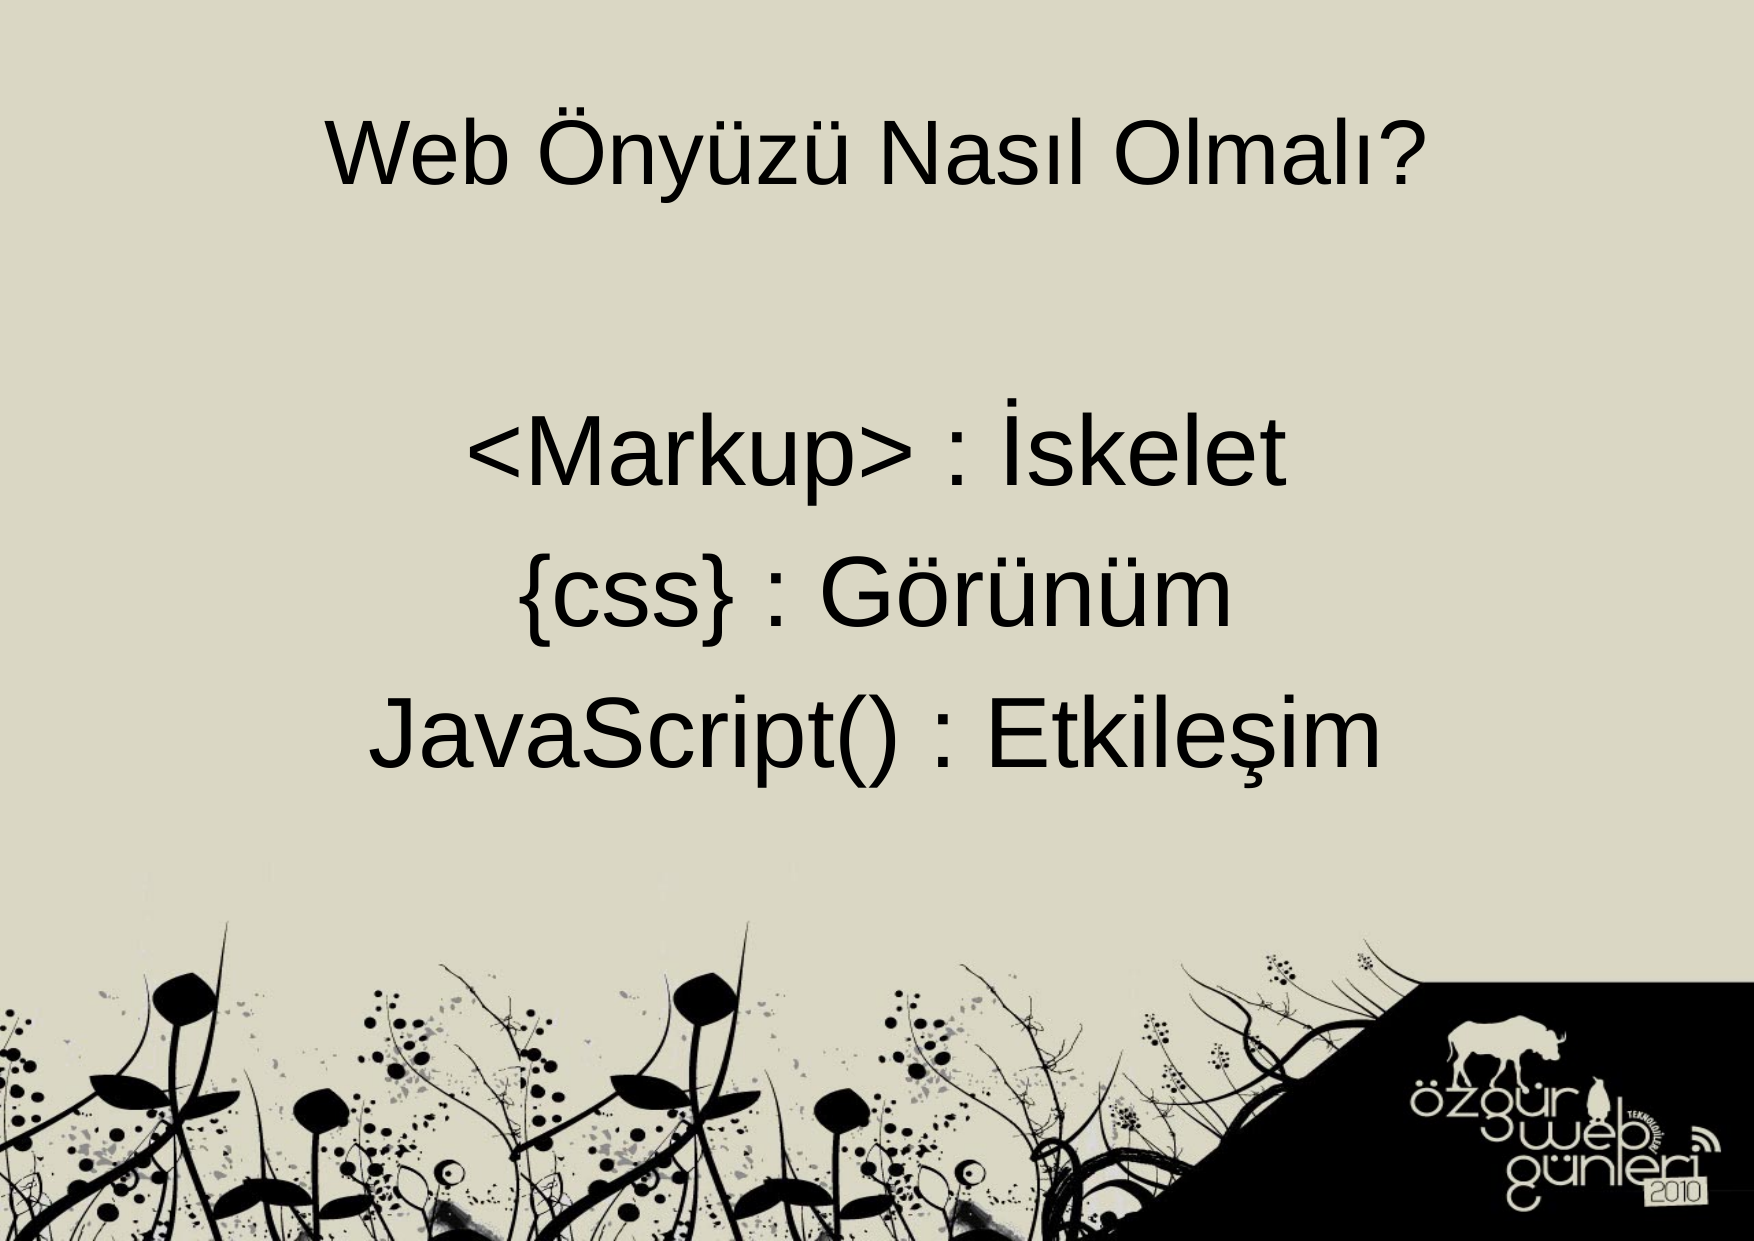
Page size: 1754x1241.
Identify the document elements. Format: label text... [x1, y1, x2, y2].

list <Markup> : İskelet {css} : Görünüm JavaScript() : Etkileşim [87, 290, 1667, 1109]
picture [0, 0, 1754, 1241]
title Web Önyüzü Nasıl Olmalı? [87, 49, 1667, 257]
